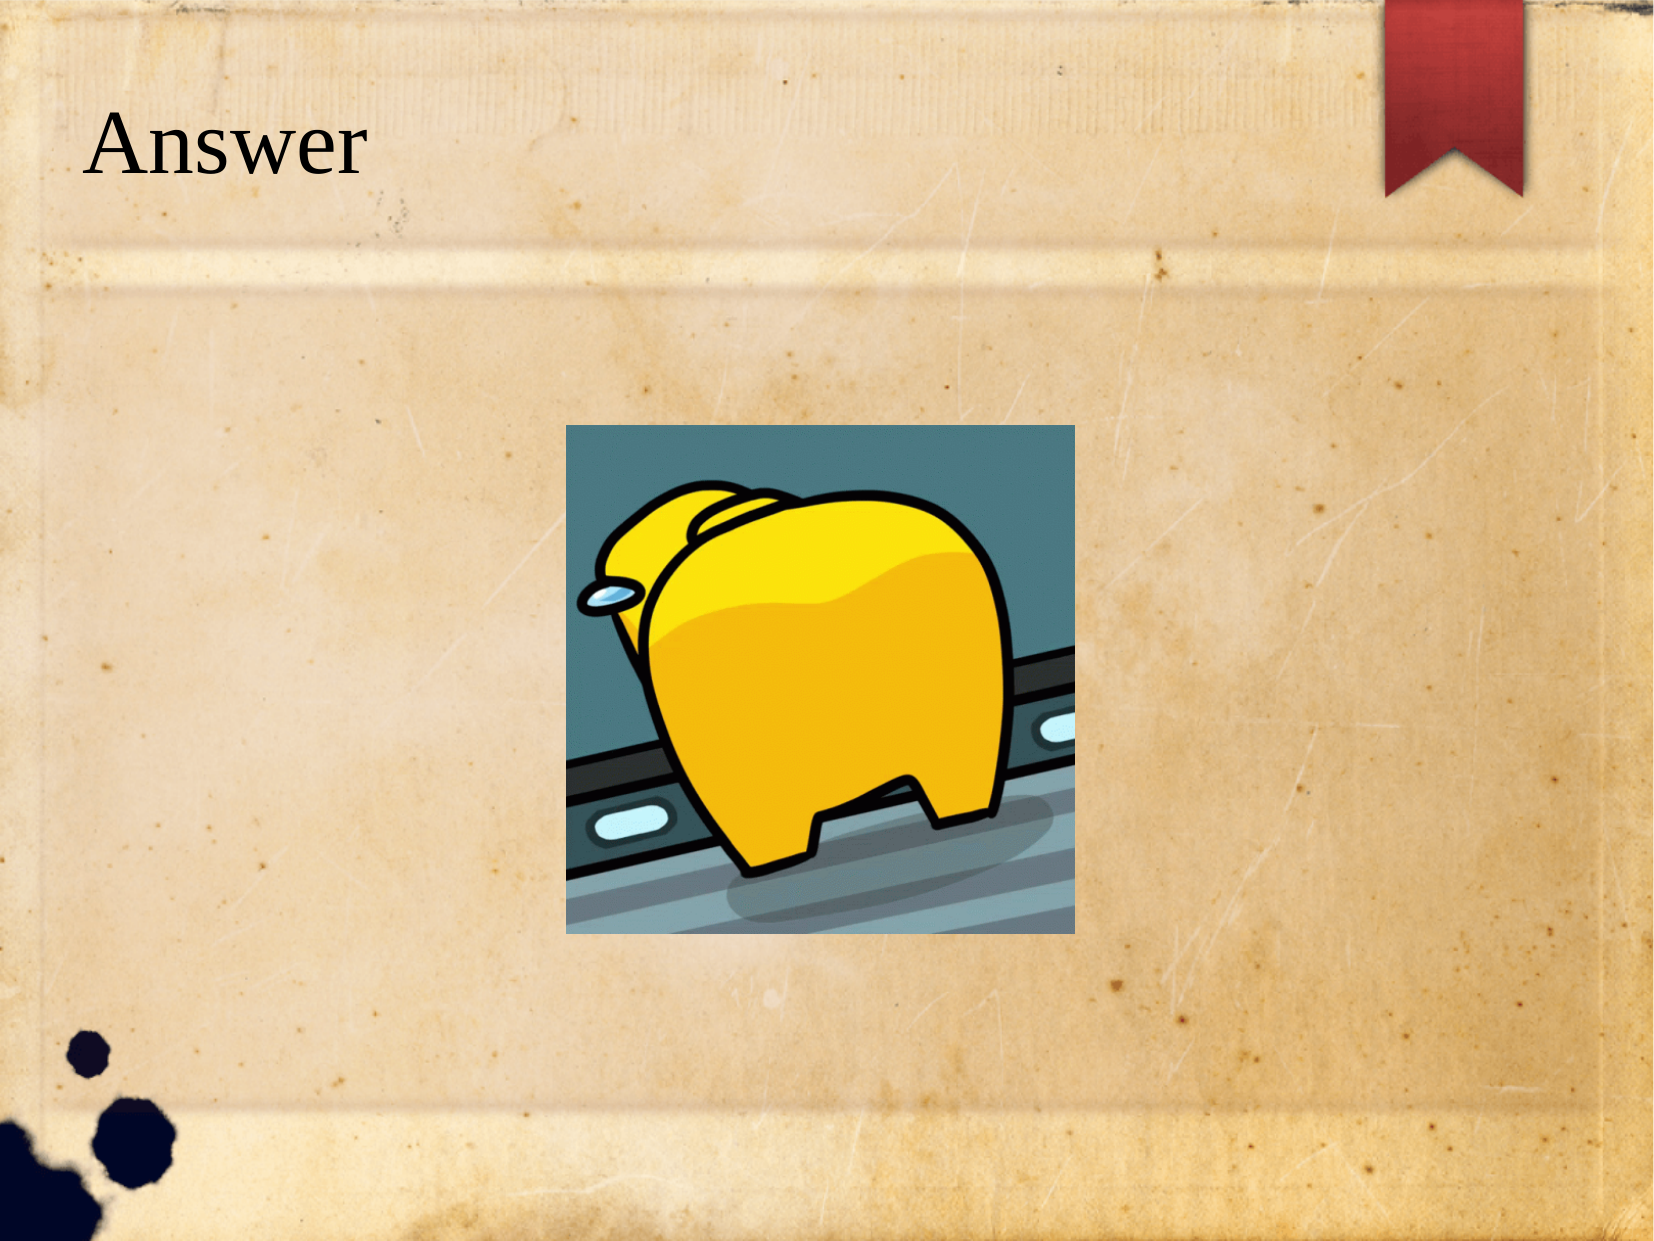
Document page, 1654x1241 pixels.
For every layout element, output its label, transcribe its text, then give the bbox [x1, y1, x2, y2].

title Answer [82, 49, 1347, 237]
picture [0, 0, 1654, 1241]
